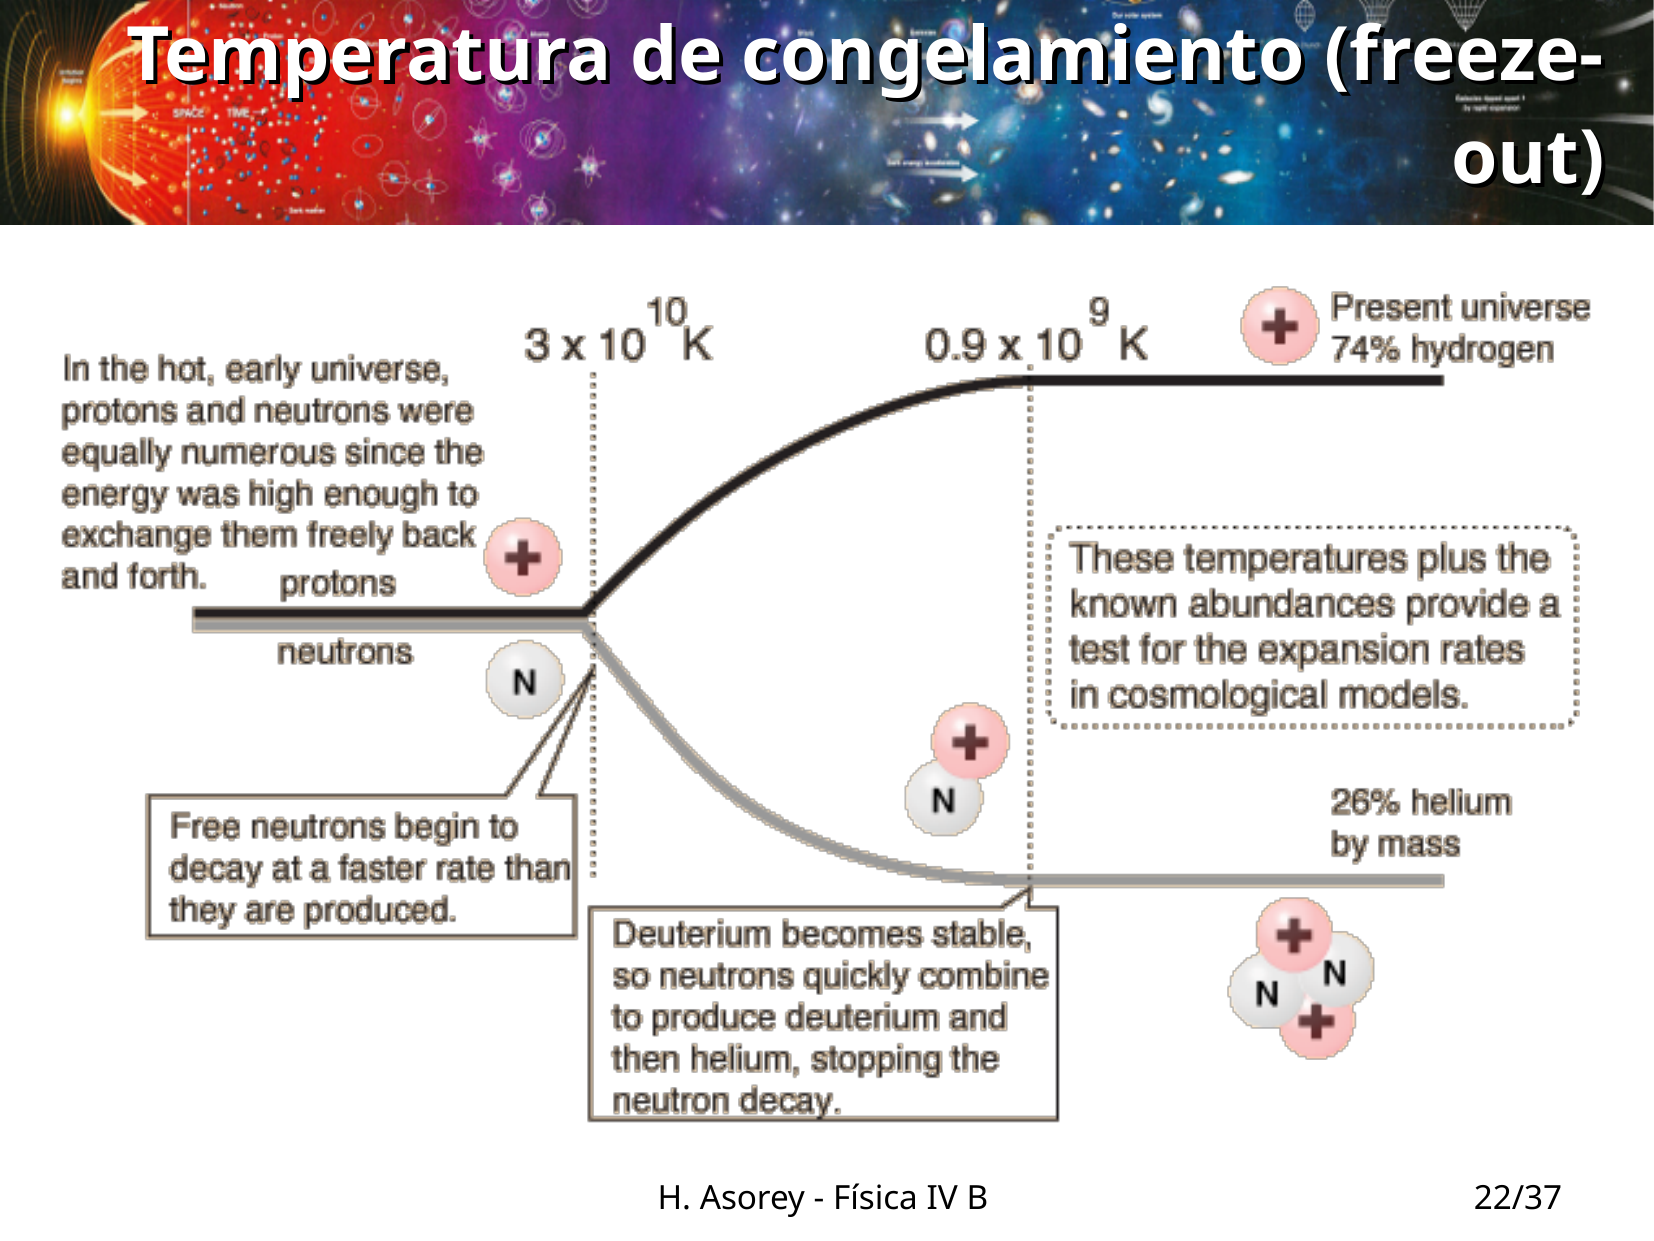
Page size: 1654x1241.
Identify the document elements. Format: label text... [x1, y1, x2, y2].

title Temperatura de congelamiento (freeze-out) [45, 15, 1606, 191]
picture [45, 259, 1606, 1151]
picture [0, 0, 1654, 225]
